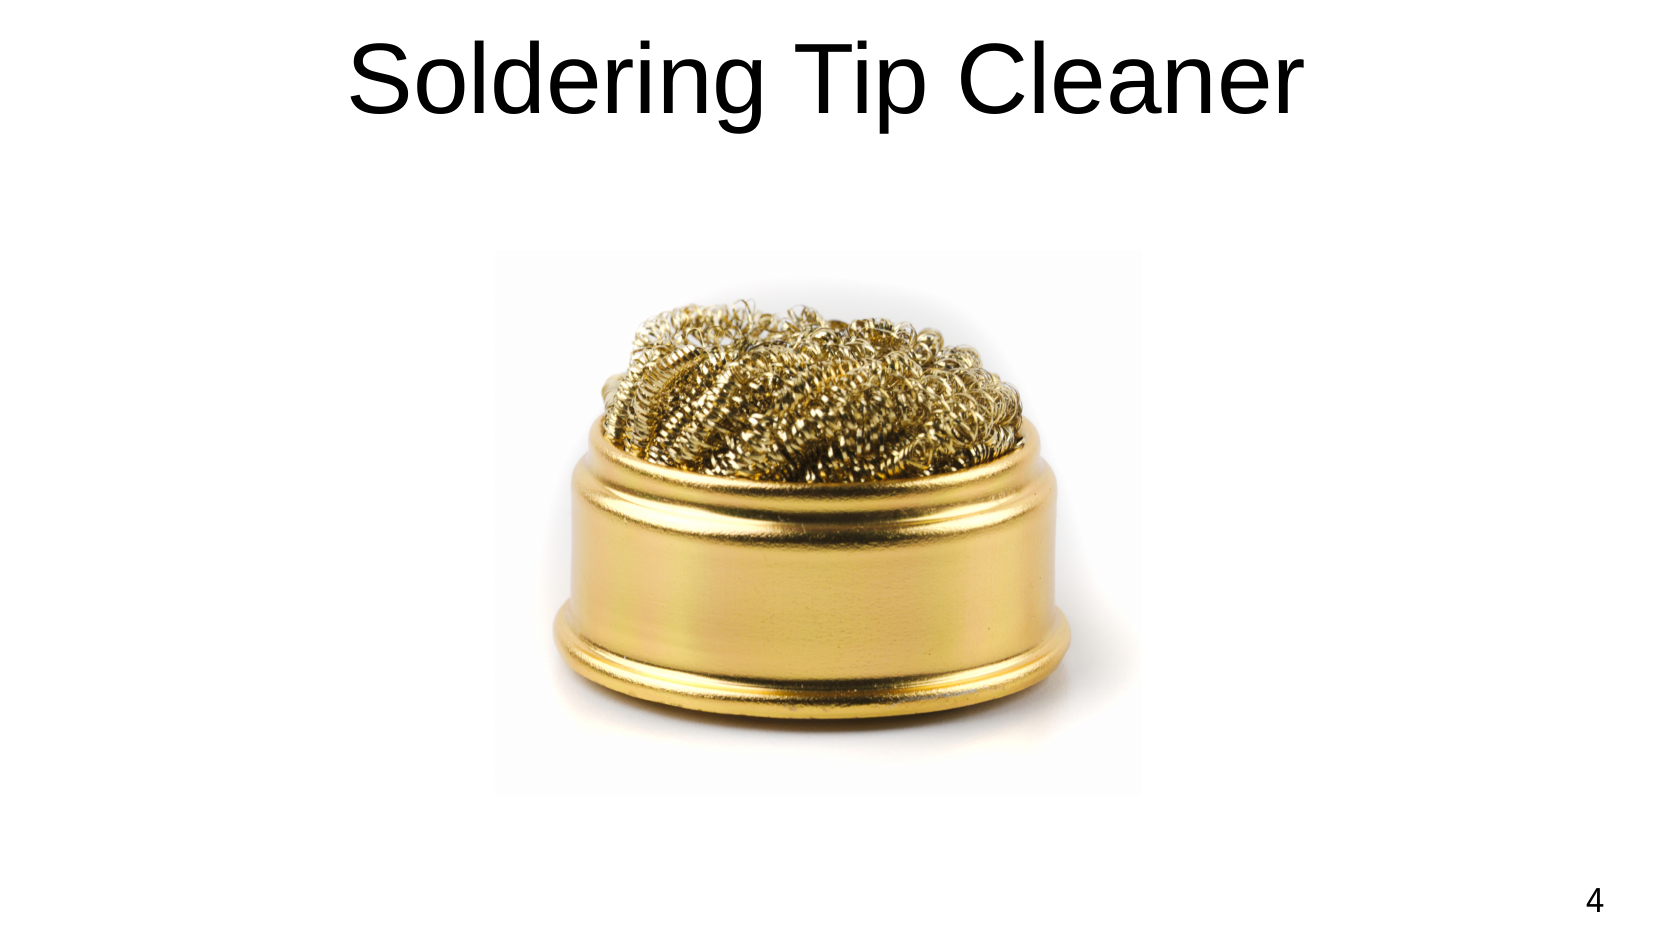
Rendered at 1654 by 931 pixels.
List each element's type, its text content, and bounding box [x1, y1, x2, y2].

picture [495, 250, 1141, 796]
title Soldering Tip Cleaner [82, 1, 1571, 157]
